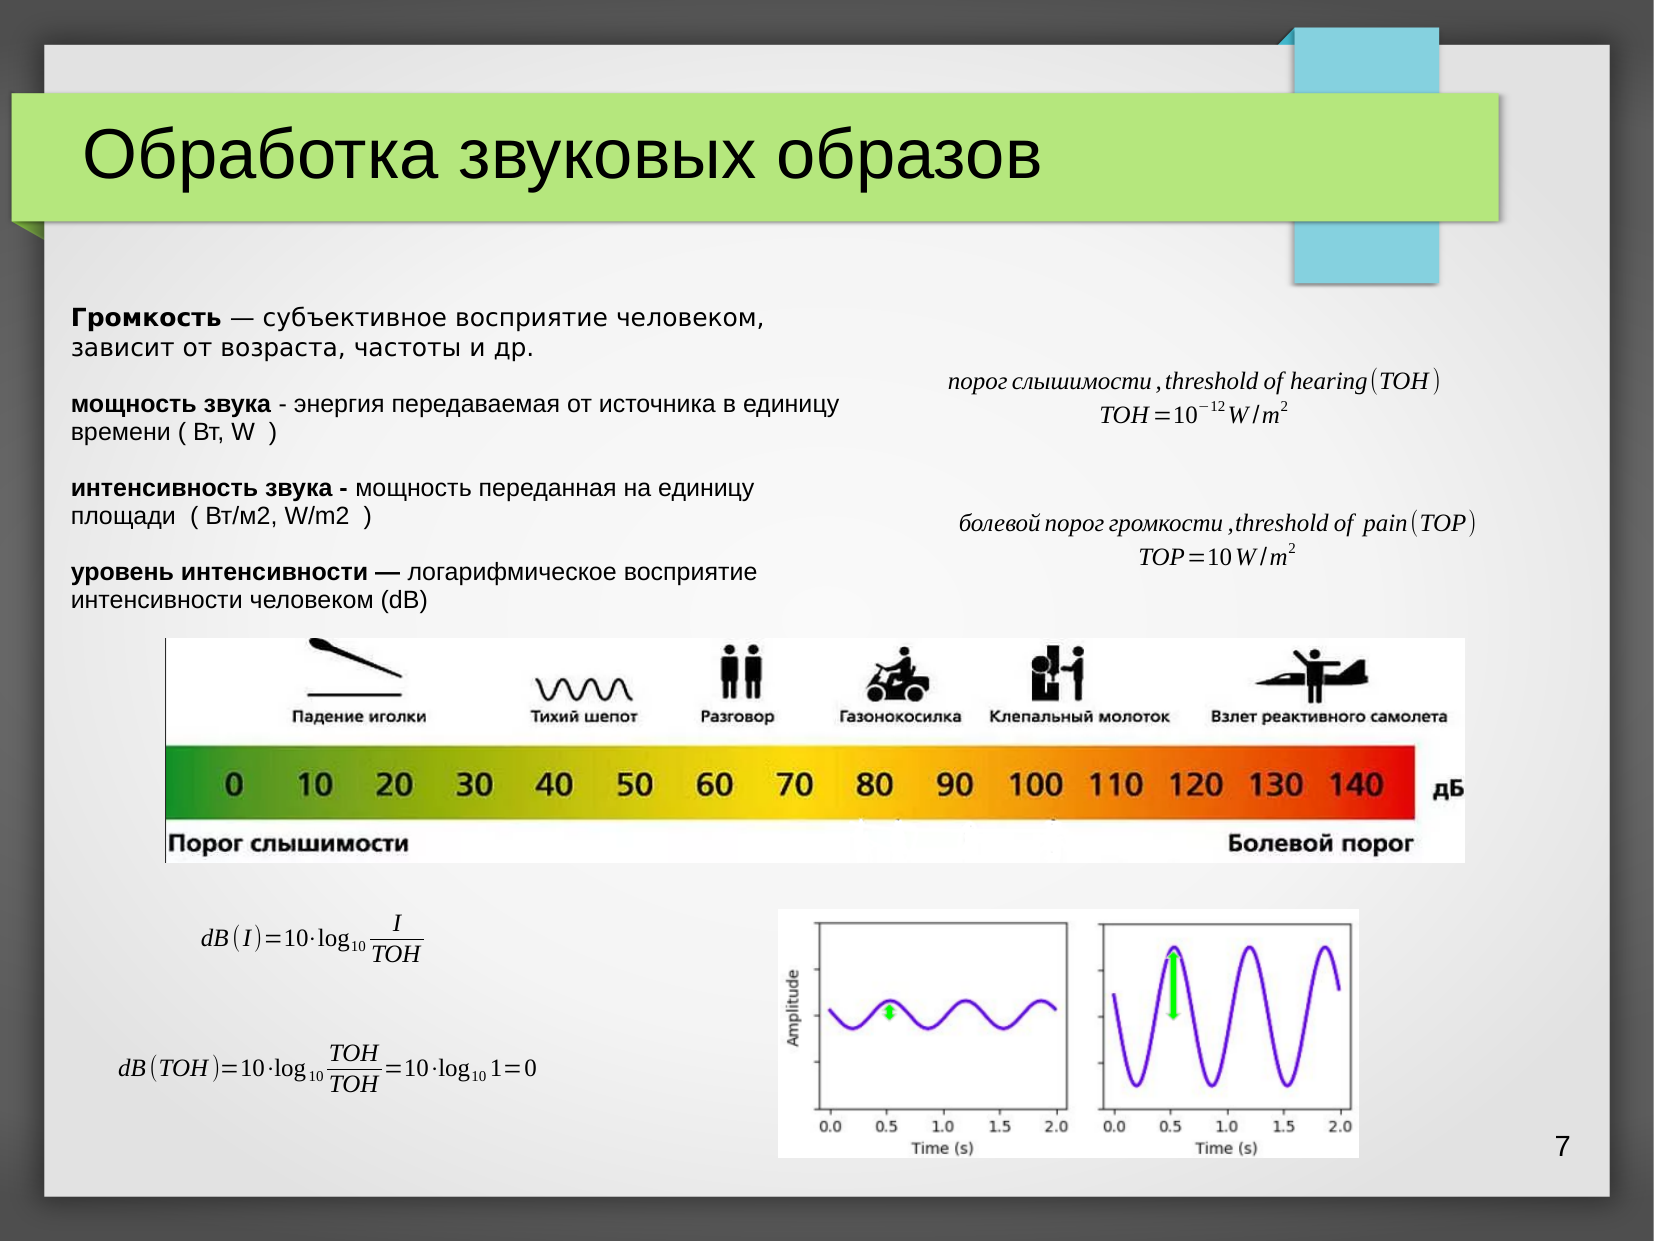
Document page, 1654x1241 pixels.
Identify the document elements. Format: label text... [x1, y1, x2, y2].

subtitle Громкость — субъективное восприятие человеком, зависит от возраста, частоты и др. мощность звука - энергия передаваемая от источника в единицу времени ( Вт, W ) интенсивность звука - мощность переданная на единицу площади ( Вт/м2, W/m2 ) уровень интенсивности — логарифмическое восприятие интенсивности человеком (dB) [70, 303, 851, 626]
title Обработка звуковых образов [82, 94, 1264, 213]
chart [947, 366, 1441, 429]
chart [200, 909, 426, 969]
picture [0, 0, 1654, 1241]
chart [958, 507, 1477, 571]
chart [118, 1039, 537, 1099]
